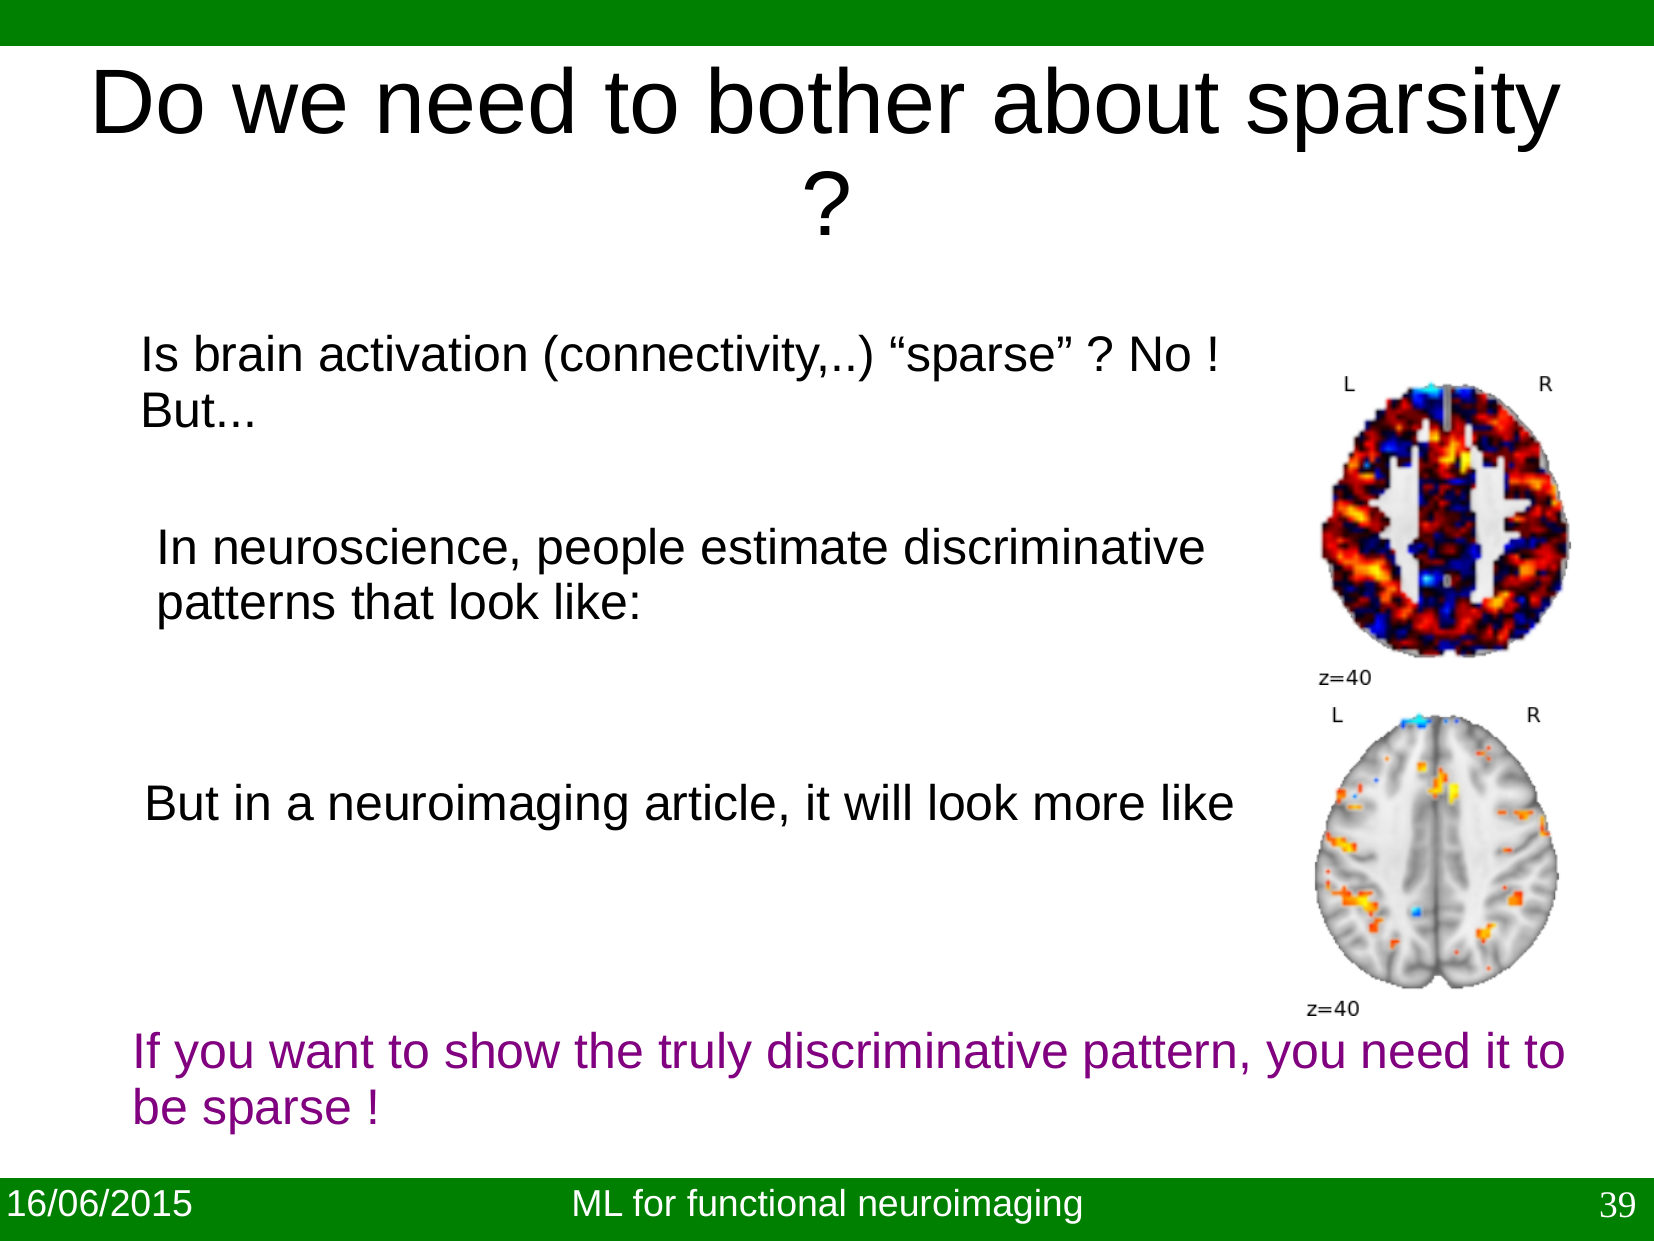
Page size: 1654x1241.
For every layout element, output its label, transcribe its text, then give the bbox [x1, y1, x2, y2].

text_box If you want to show the truly discriminative pattern, you need it to be sparse ! [118, 1015, 1607, 1144]
picture [1299, 691, 1574, 1015]
text_box Is brain activation (connectivity,..) “sparse” ? No ! But... [125, 318, 1251, 447]
text_box But in a neuroimaging article, it will look more like [129, 767, 1299, 839]
picture [1311, 360, 1586, 685]
title Do we need to bother about sparsity ? [82, 49, 1571, 257]
text_box In neuroscience, people estimate discriminative patterns that look like: [141, 511, 1311, 639]
